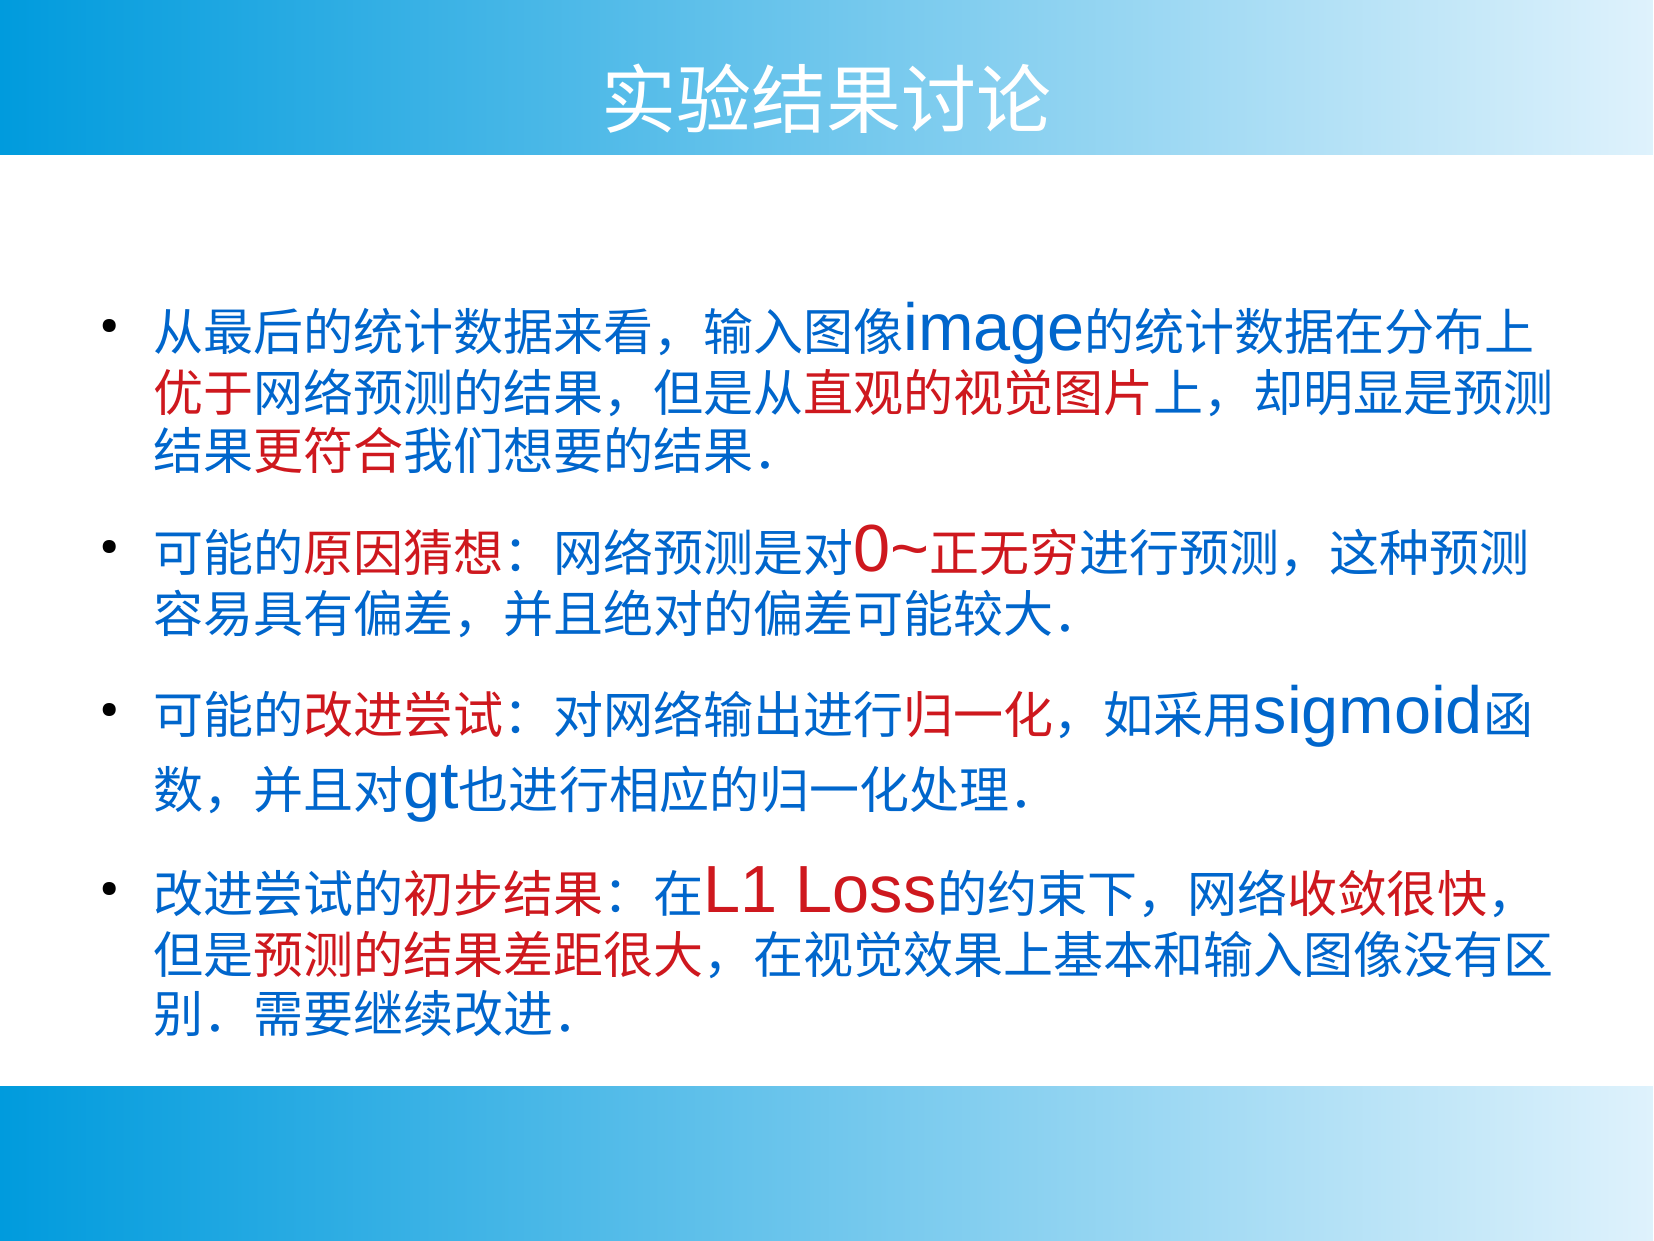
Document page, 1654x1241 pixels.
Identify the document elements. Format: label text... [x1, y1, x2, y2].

title 实验结果讨论 [82, 49, 1571, 155]
list 从最后的统计数据来看，输入图像image的统计数据在分布上优于网络预测的结果，但是从直观的视觉图片上，却明显是预测结果更符合我们想要的结果． 可能的原因猜想：网络预测是对0~正无穷进行预测，这种预测容易具有偏差，并且绝对的偏差可能较大． 可能的改进尝试：对网络输出进行归一化，如采用sigmoid函数，并且对gt也进行相应的归一化处理． 改进尝试的初步结果：在L1 Loss的约束下，网络收敛很快，但是预测的结果差距很大，在视觉效果上基本和输入图像没有区别．需要继续改进． [82, 290, 1571, 646]
